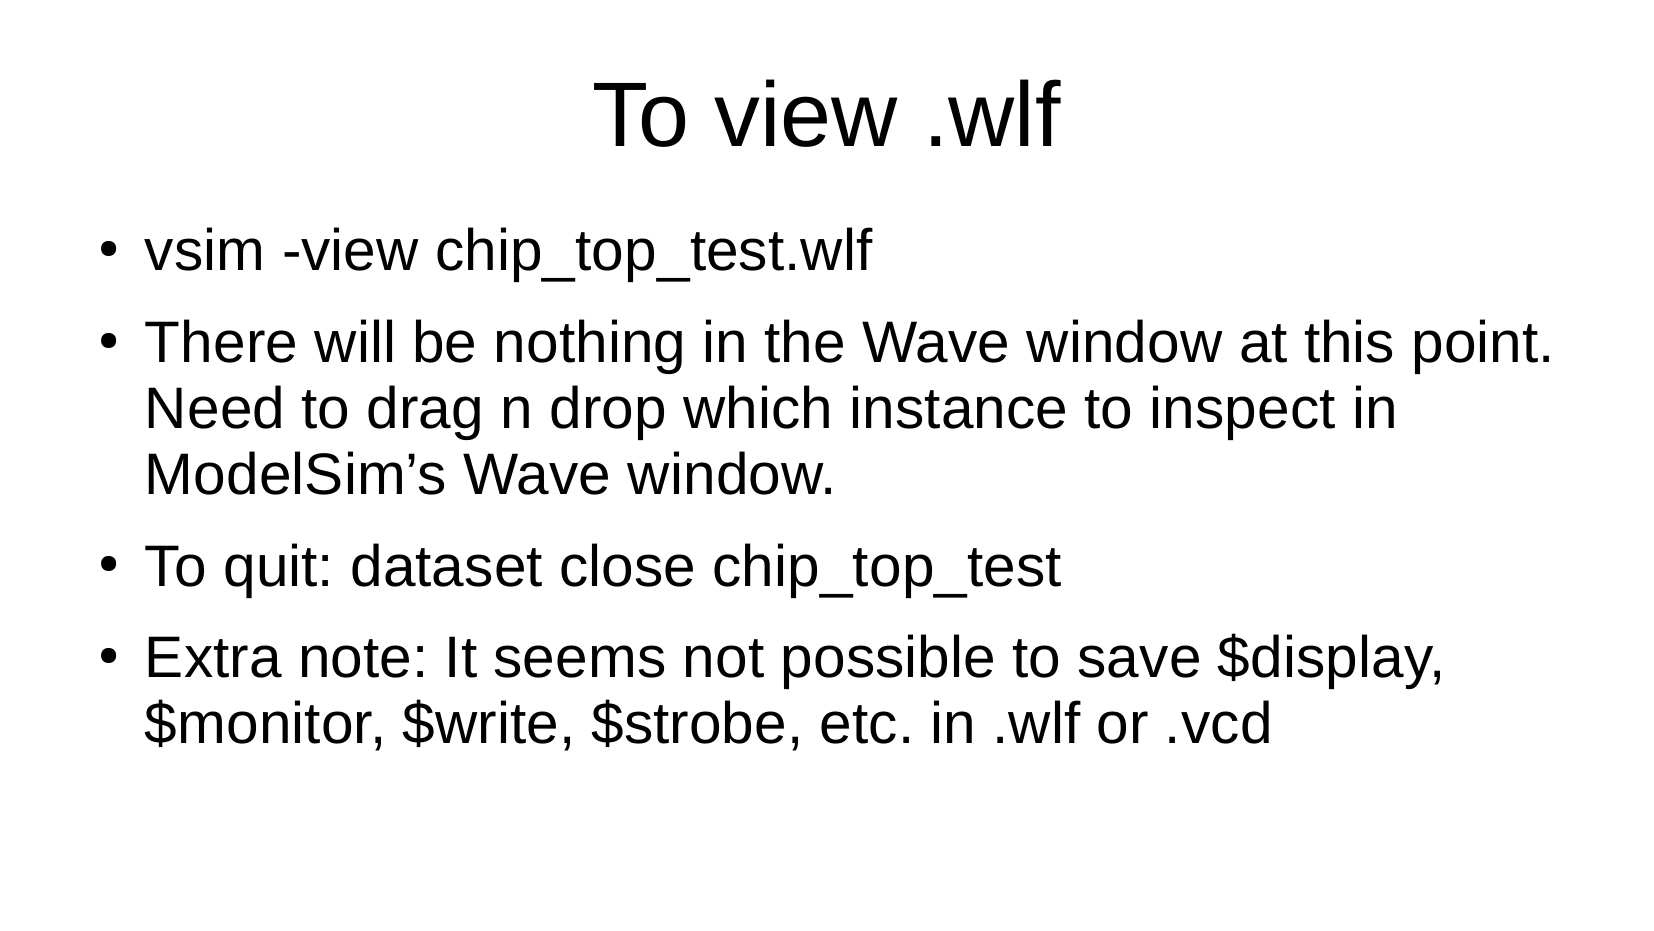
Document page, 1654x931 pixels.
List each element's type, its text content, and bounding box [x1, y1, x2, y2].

title To view .wlf [82, 37, 1571, 193]
list vsim -view chip_top_test.wlf There will be nothing in the Wave window at this point. Need to drag n drop which instance to inspect in ModelSim’s Wave window. To quit: dataset close chip_top_test Extra note: It seems not possible to save $display, $monitor, $write, $strobe, etc. in .wlf or .vcd [82, 217, 1571, 758]
